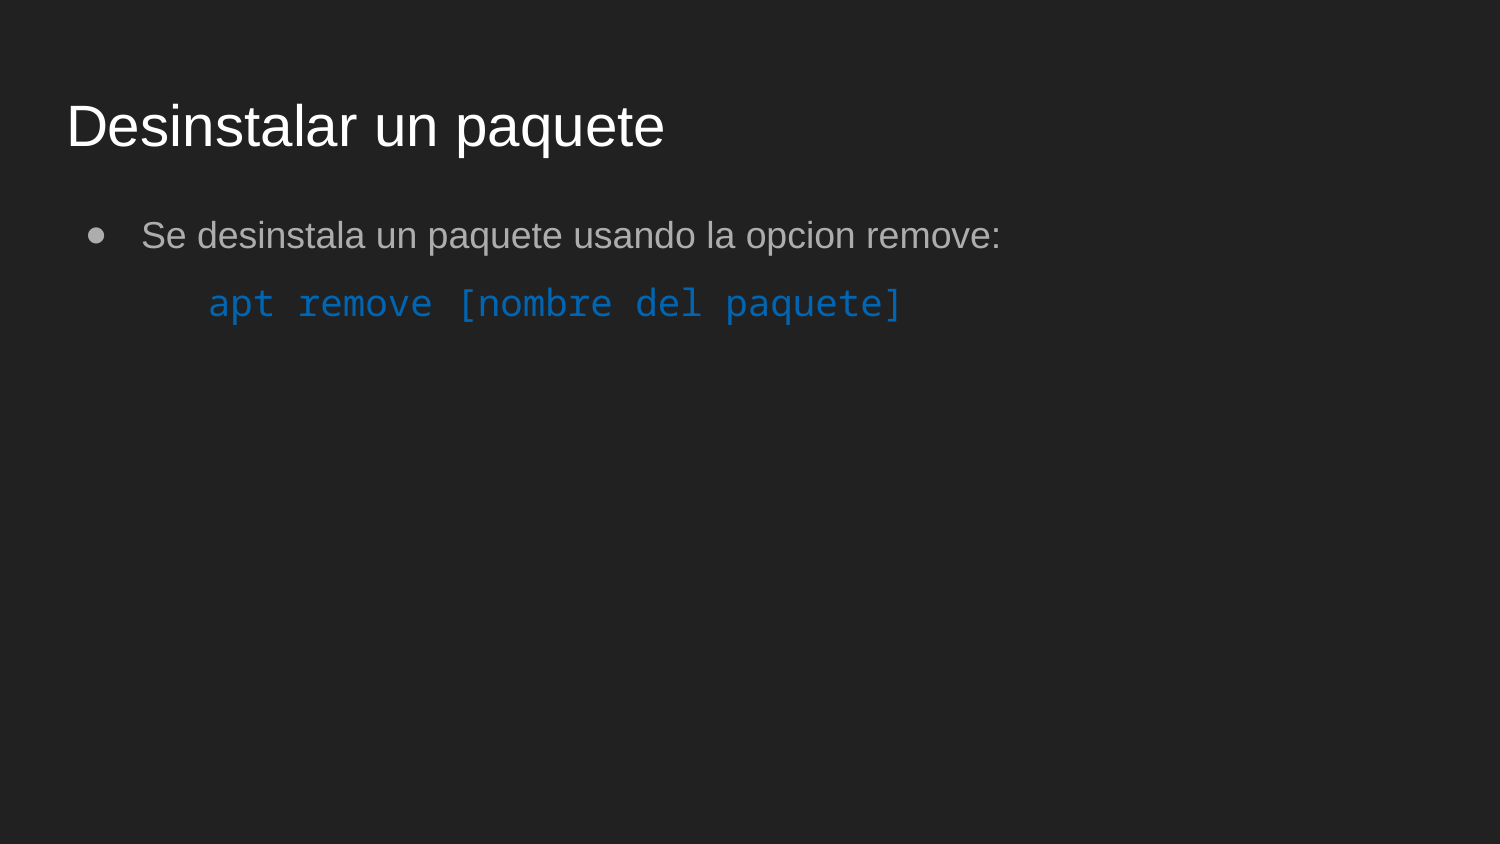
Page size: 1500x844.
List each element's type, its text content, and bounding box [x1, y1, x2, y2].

list Se desinstala un paquete usando la opcion remove: apt remove [nombre del paquete] [51, 189, 1449, 750]
title Desinstalar un paquete [51, 72, 1449, 167]
